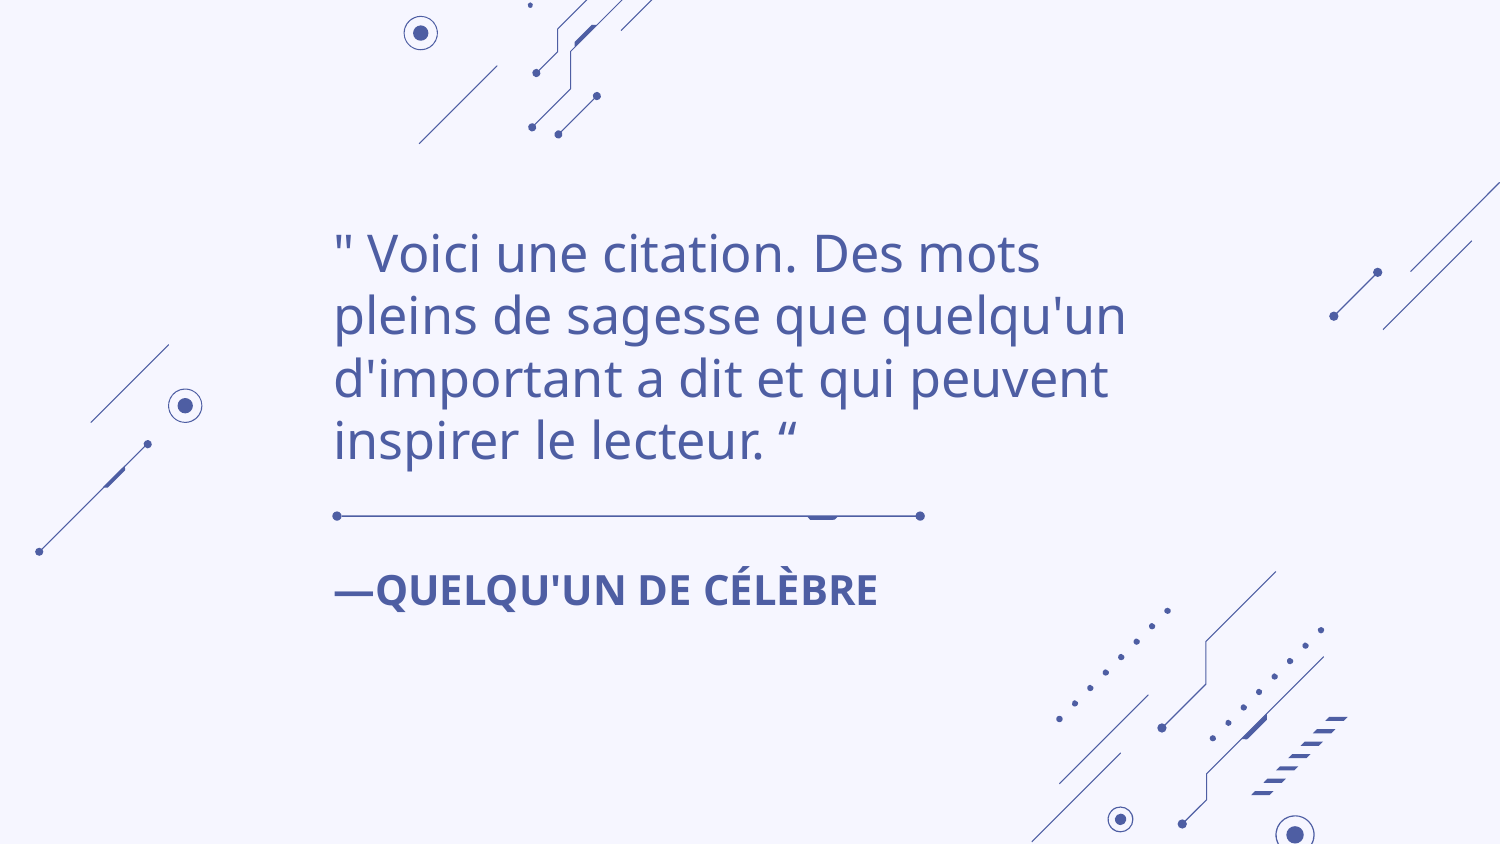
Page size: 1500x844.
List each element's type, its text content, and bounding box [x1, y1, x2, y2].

text_box [1209, 735, 1216, 742]
text_box [1118, 653, 1125, 661]
text_box [620, 0, 653, 31]
text_box [1286, 826, 1304, 844]
text_box [1157, 571, 1277, 733]
text_box [1177, 656, 1324, 829]
text_box [1271, 673, 1278, 680]
text_box [915, 511, 925, 521]
text_box [1288, 754, 1311, 759]
text_box [1031, 752, 1121, 843]
text_box [532, 0, 588, 78]
text_box [1287, 657, 1294, 665]
text_box [1056, 715, 1063, 723]
text_box [1312, 729, 1336, 734]
text_box [1059, 694, 1149, 785]
text_box [554, 91, 601, 139]
text_box [1251, 791, 1274, 796]
text_box [1240, 704, 1247, 711]
text_box [1087, 684, 1094, 692]
subtitle " Voici une citation. Des mots pleins de sagesse que quelqu'un d'important a dit et qui peuvent inspirer le lecteur. “ [318, 220, 1182, 482]
text_box [1072, 700, 1079, 707]
text_box [1325, 716, 1348, 721]
text_box [528, 0, 623, 132]
text_box [1317, 627, 1325, 634]
text_box [1302, 642, 1309, 649]
text_box [1275, 815, 1315, 844]
text_box [418, 65, 498, 145]
text_box [1133, 638, 1140, 645]
text_box [1164, 607, 1171, 614]
title —QUELQU'UN DE CÉLÈBRE [318, 563, 1182, 624]
text_box [1149, 623, 1156, 630]
text_box [403, 15, 438, 51]
text_box [1263, 778, 1286, 783]
text_box [332, 511, 342, 521]
text_box [1300, 741, 1324, 746]
text_box [1102, 669, 1109, 676]
text_box [1275, 766, 1299, 771]
text_box [1107, 806, 1134, 833]
text_box [1225, 719, 1232, 727]
text_box [1256, 688, 1263, 696]
